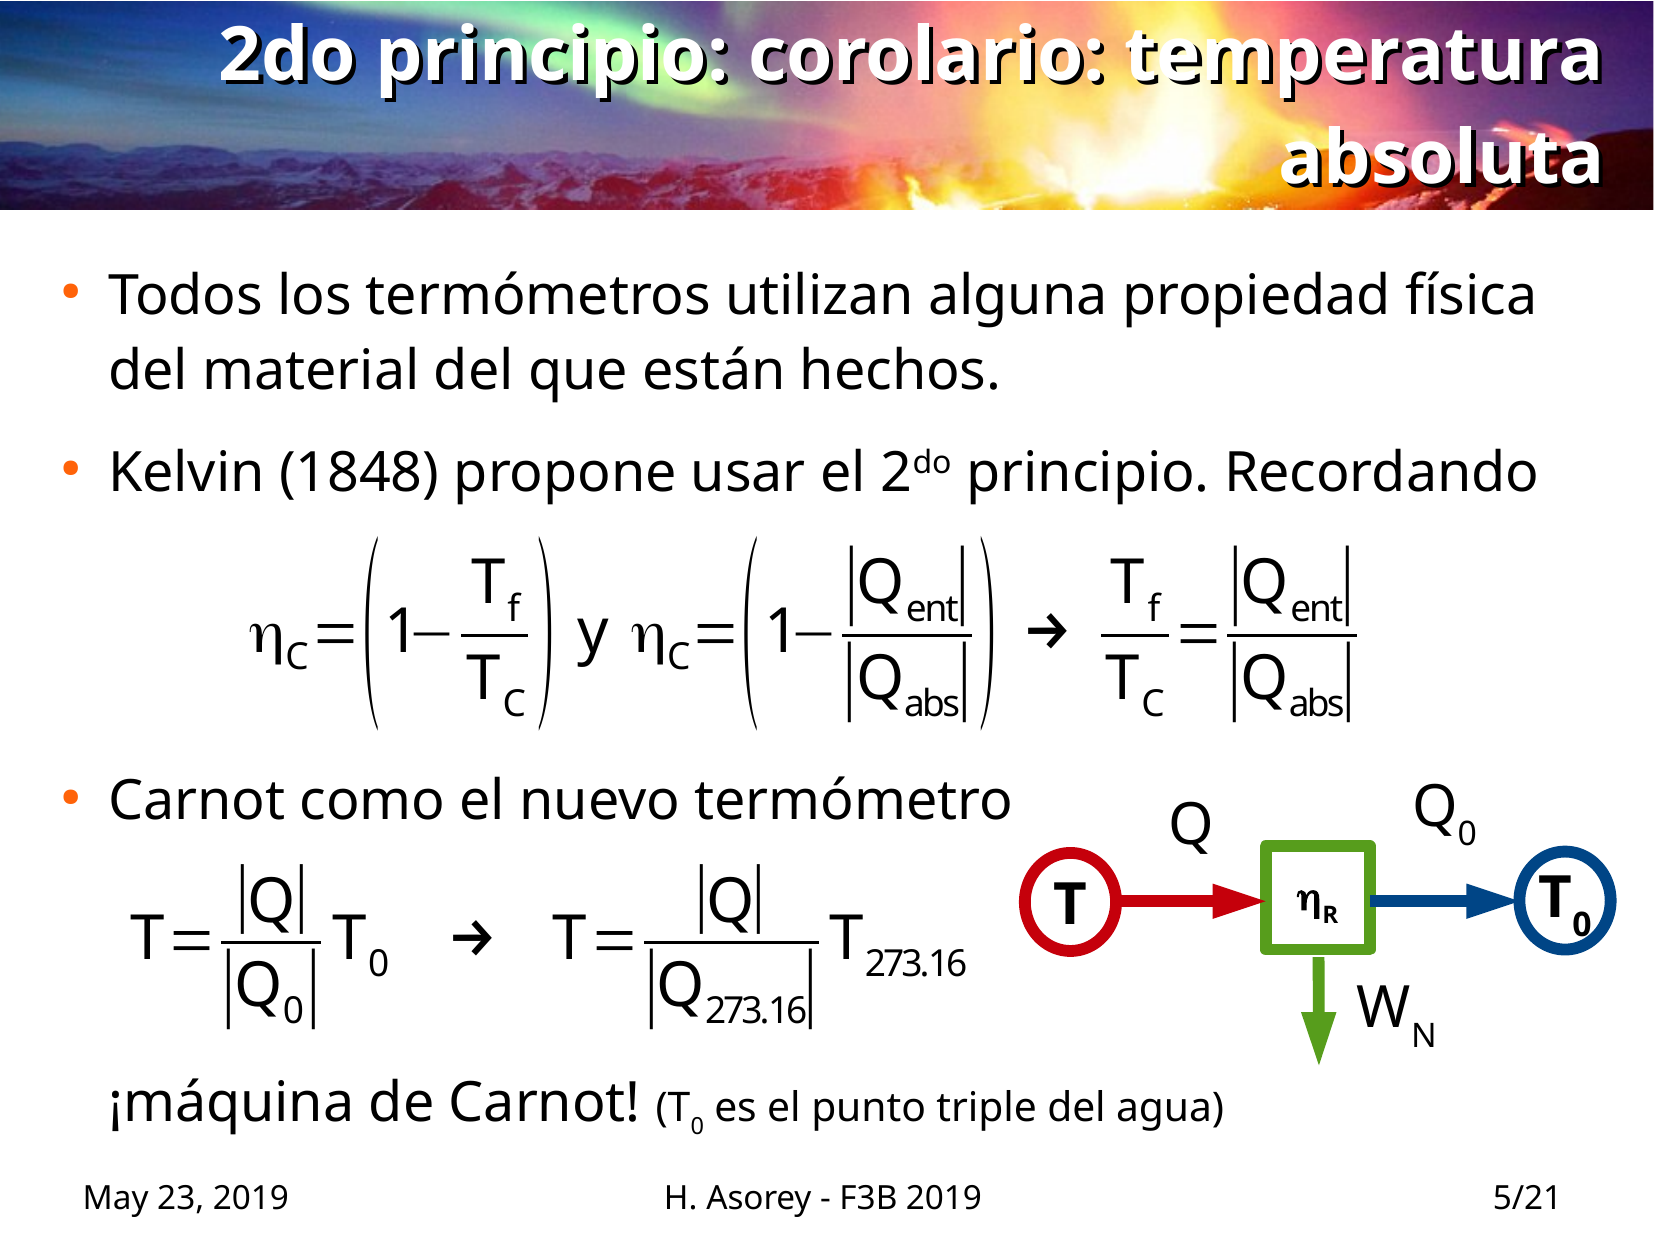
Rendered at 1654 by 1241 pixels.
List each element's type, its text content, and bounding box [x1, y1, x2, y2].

title 2do principio: corolario: temperatura absoluta [45, 15, 1606, 191]
chart [242, 533, 1367, 736]
picture [0, 1, 1654, 210]
list Todos los termómetros utilizan alguna propiedad física del material del que están hechos. Kelvin (1848) propone usar el 2do principio. Recordando Carnot como el nuevo termómetro ¡máquina de Carnot! (T0 es el punto triple del agua) [45, 255, 1606, 1156]
chart [123, 861, 971, 1034]
text_box hR [1265, 846, 1370, 950]
text_box WN [1332, 958, 1461, 1142]
text_box T [1024, 852, 1116, 951]
text_box T0 [1519, 851, 1611, 950]
